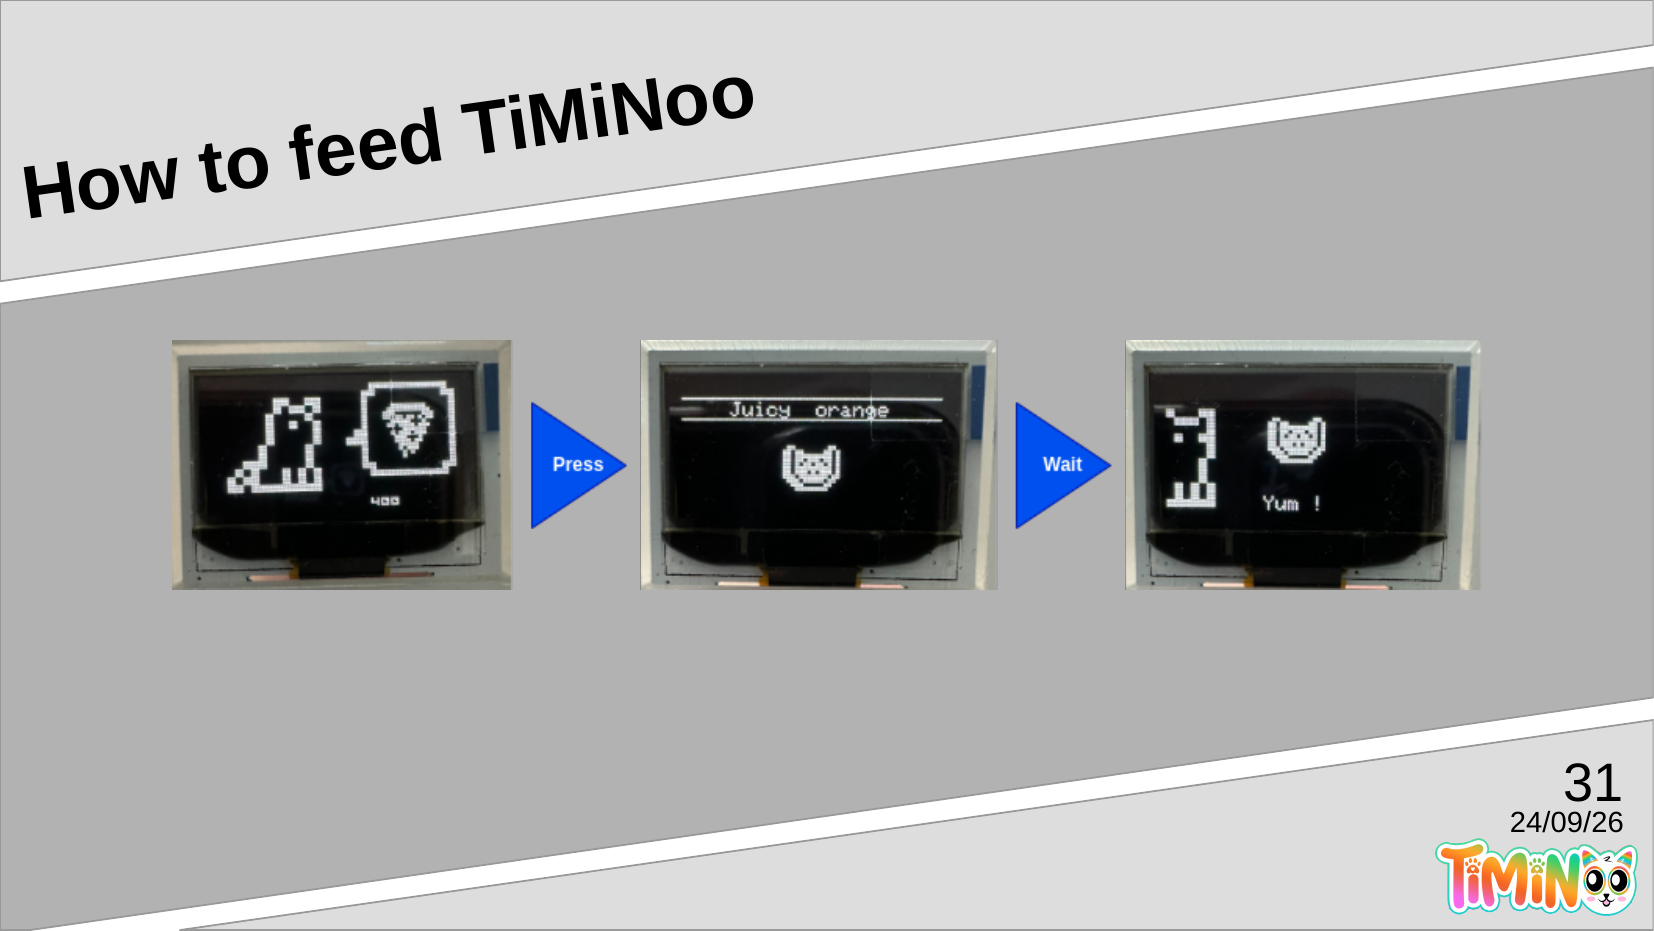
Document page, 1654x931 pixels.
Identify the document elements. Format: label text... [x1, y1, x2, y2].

title How to feed TiMiNoo [11, 0, 1496, 272]
picture [1435, 838, 1638, 916]
picture [172, 340, 1482, 591]
